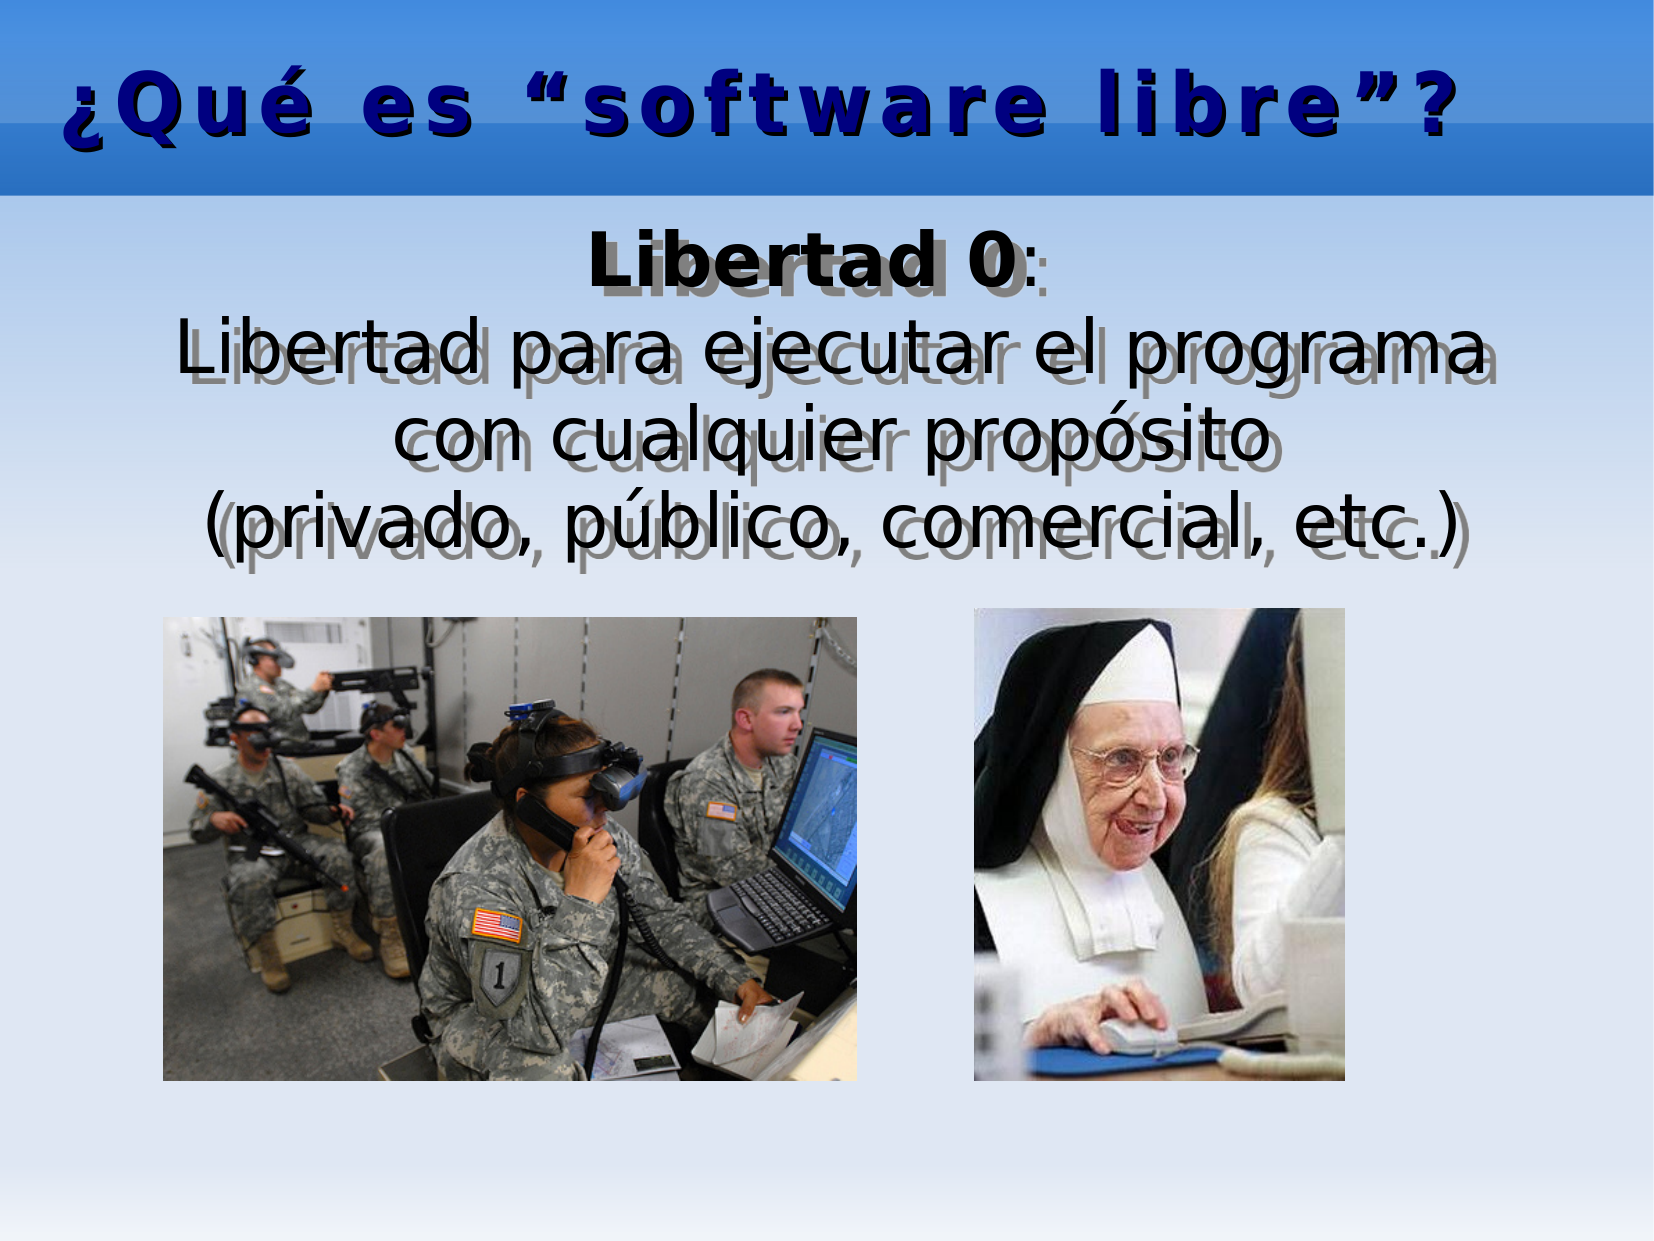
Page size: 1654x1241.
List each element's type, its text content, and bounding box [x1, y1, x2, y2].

picture [0, 0, 1654, 1241]
text_box Libertad 0: Libertad para ejecutar el programa con cualquier propósito (privado, público, comercial, etc.) [0, 208, 1595, 573]
title ¿Qué es “software libre”? [59, 29, 1654, 178]
